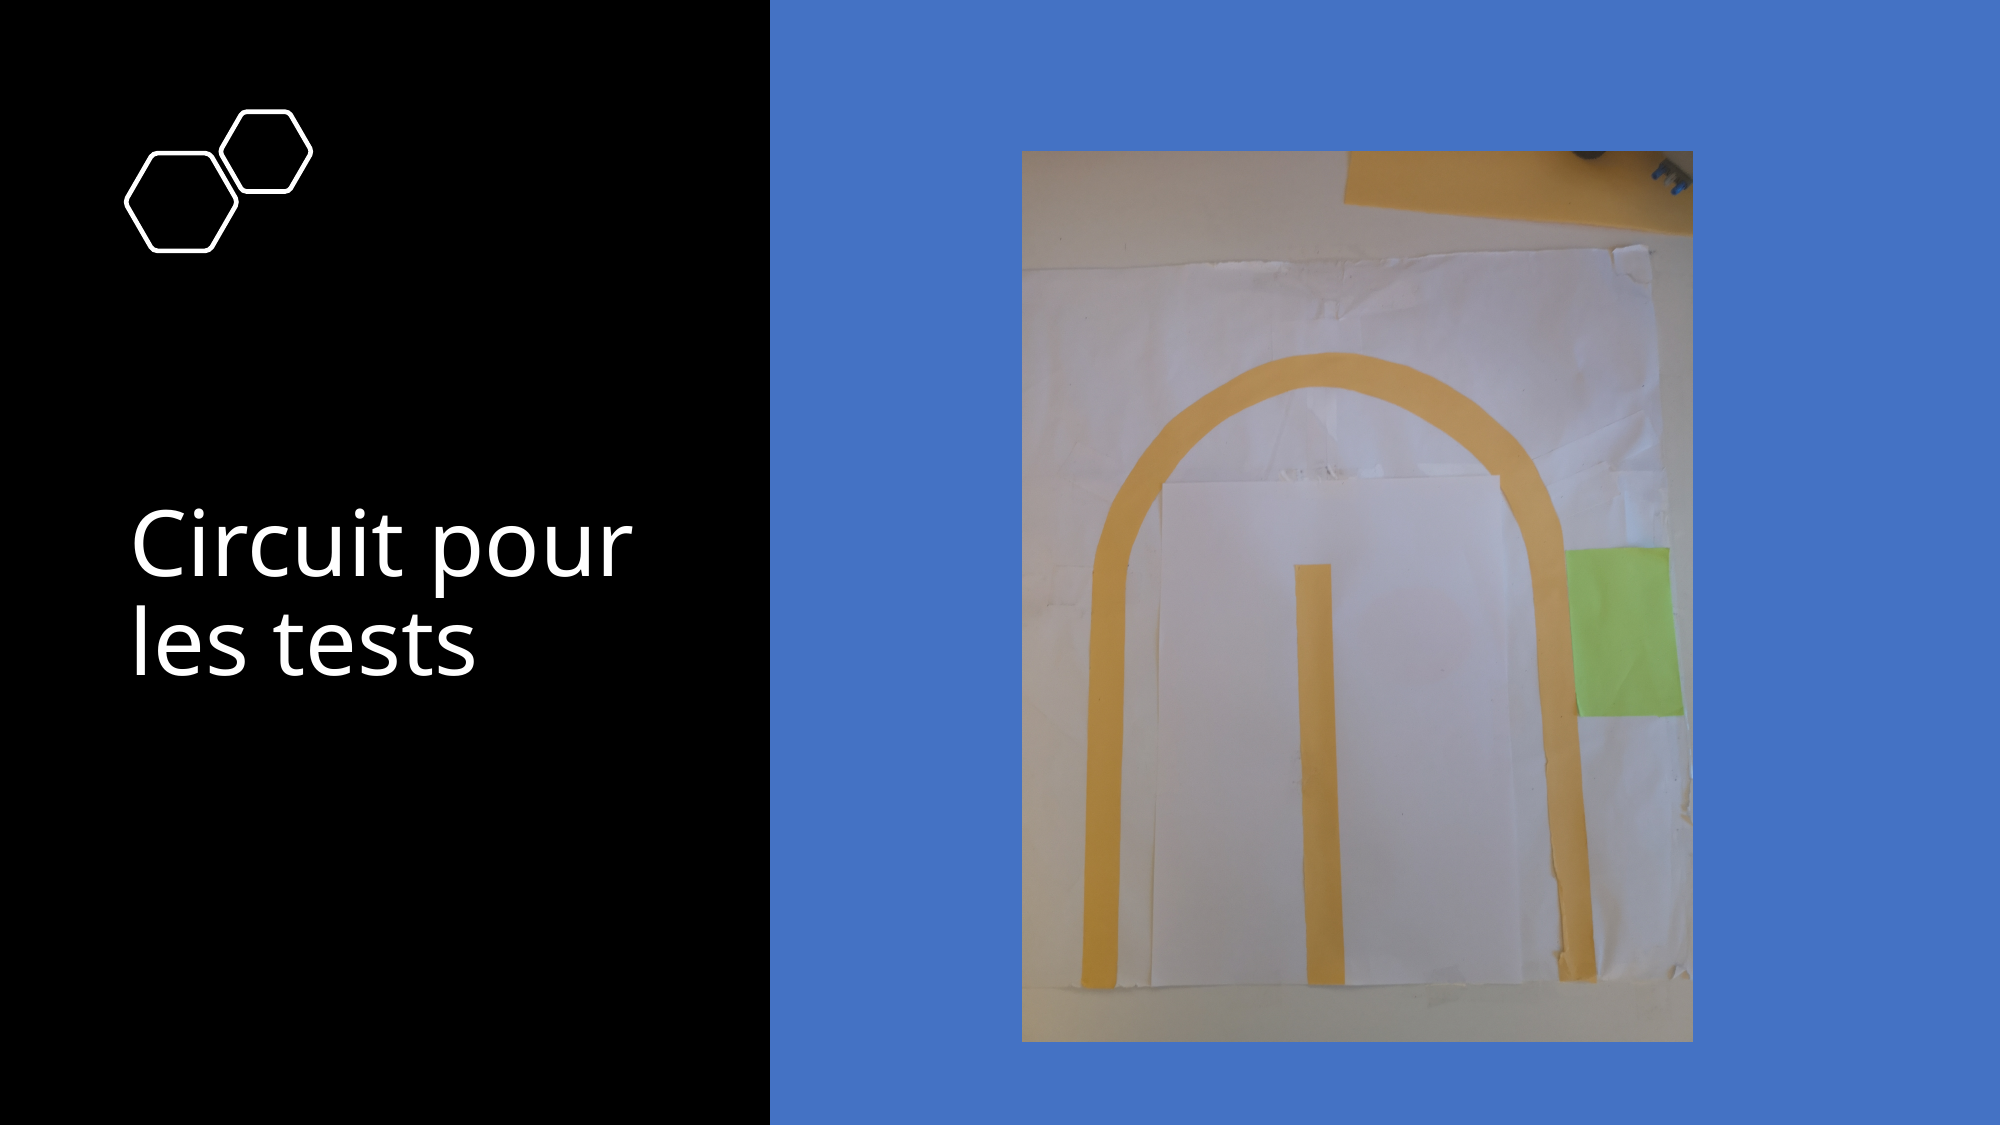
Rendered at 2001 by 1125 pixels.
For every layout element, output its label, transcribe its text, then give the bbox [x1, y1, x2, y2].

text_box [0, 0, 2000, 1125]
picture [1022, 151, 1693, 1042]
title Circuit pour les tests [114, 266, 698, 704]
